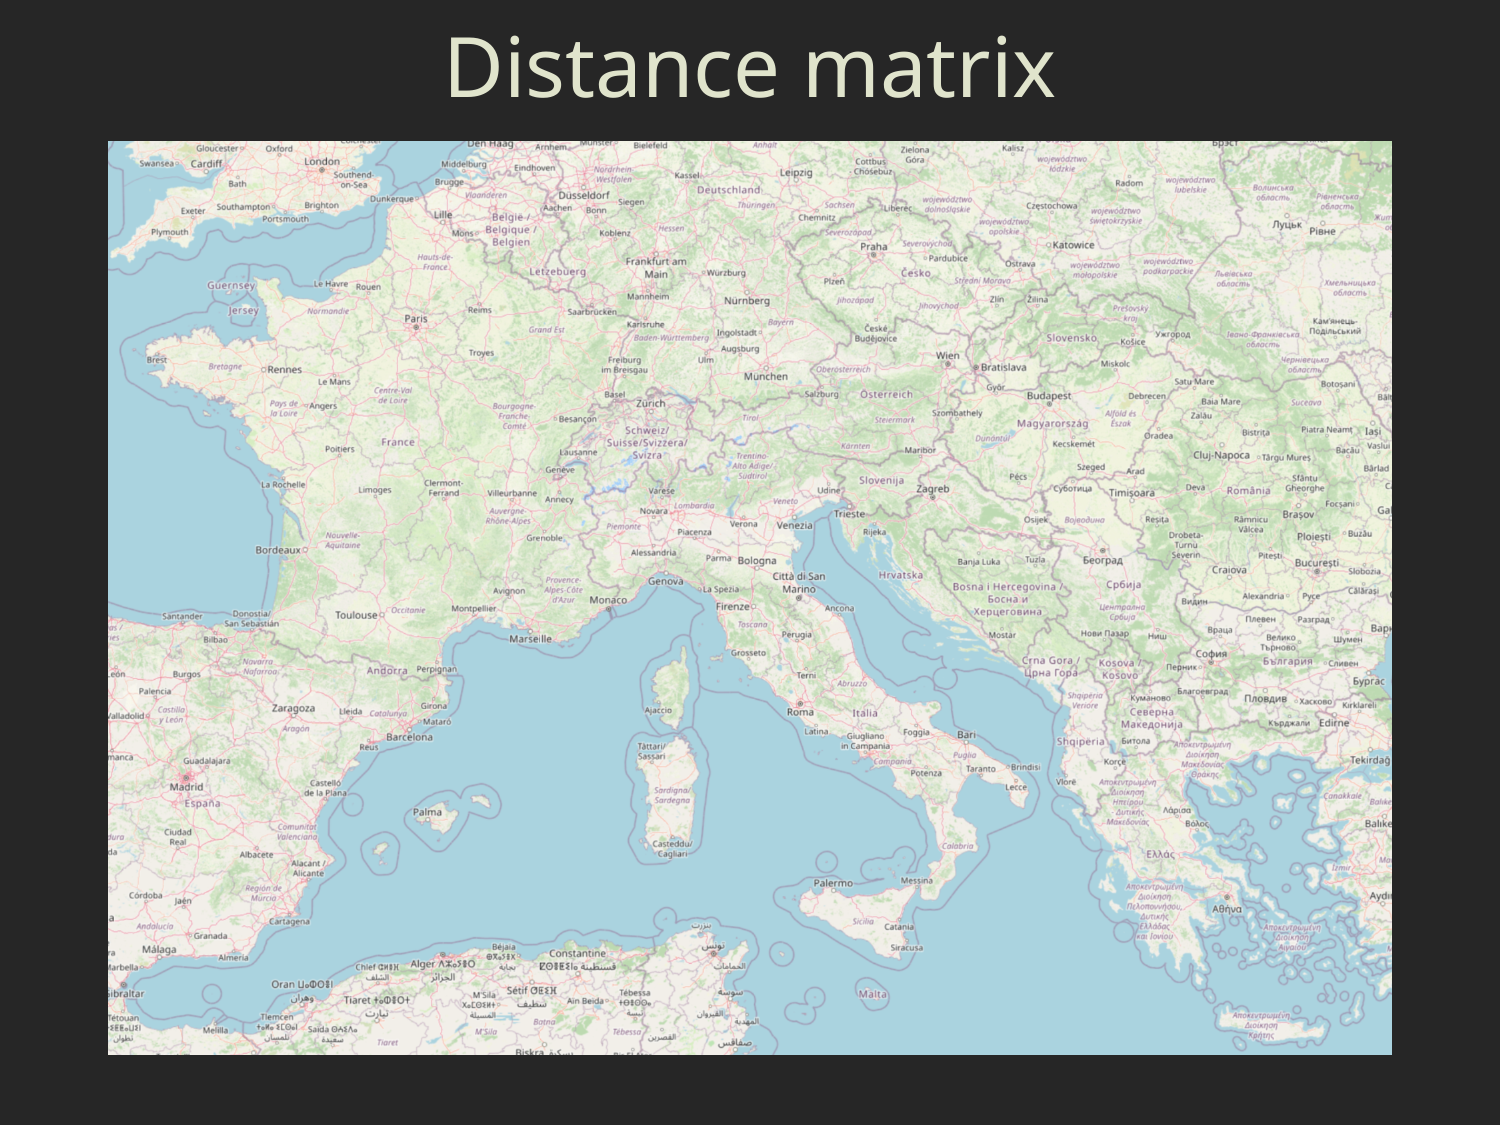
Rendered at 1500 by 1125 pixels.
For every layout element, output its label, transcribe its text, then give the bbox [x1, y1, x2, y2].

text_box Distance matrix [428, 6, 1072, 122]
picture [108, 141, 1392, 1055]
